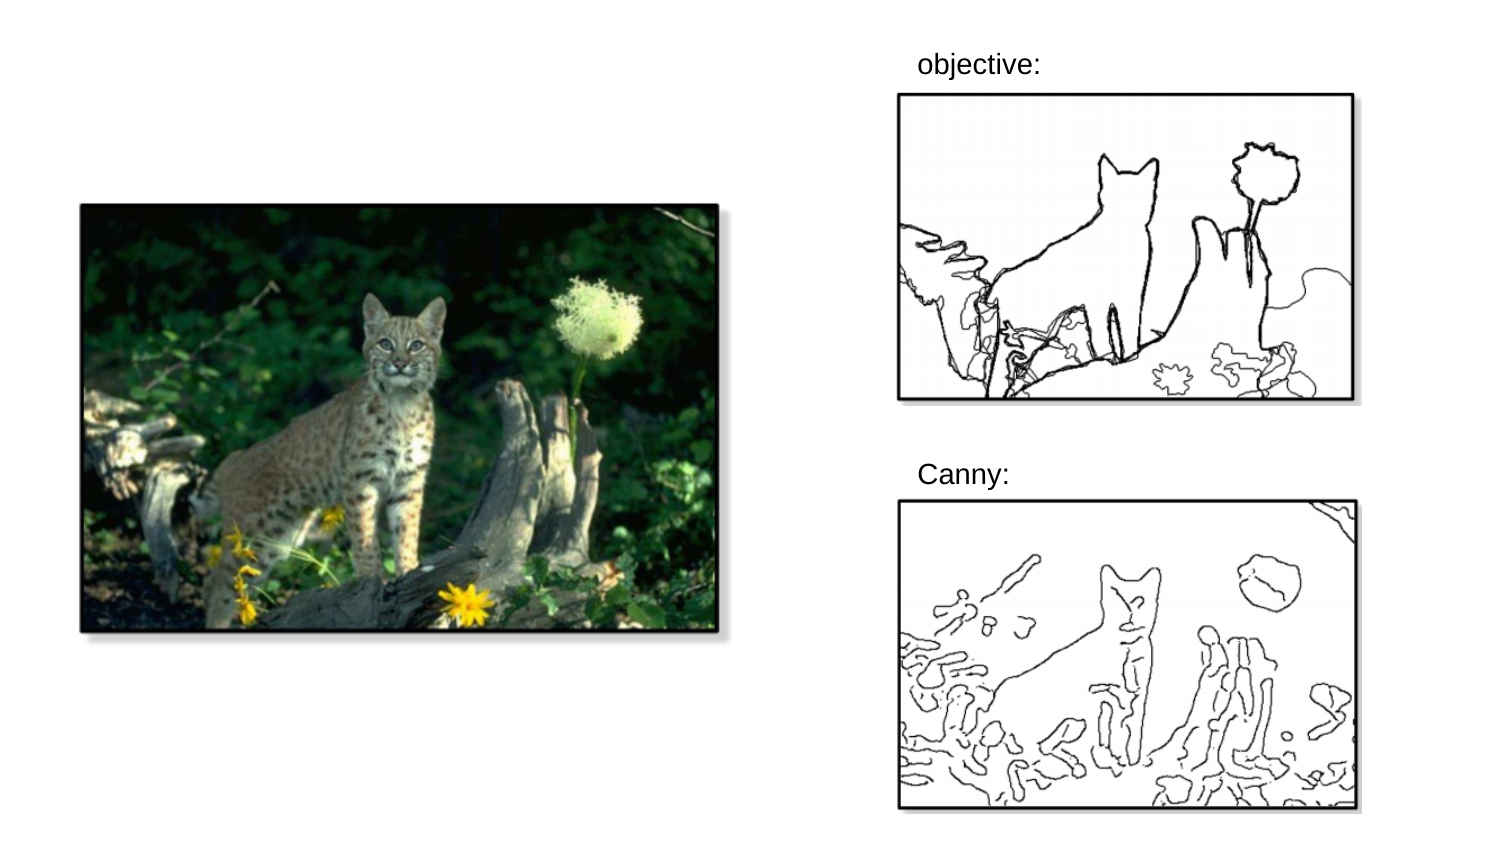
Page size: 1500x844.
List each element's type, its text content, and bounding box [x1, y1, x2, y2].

text_box objective: [902, 30, 1116, 85]
picture [894, 494, 1362, 814]
text_box Canny: [902, 440, 1116, 495]
picture [894, 84, 1362, 406]
picture [67, 196, 732, 647]
